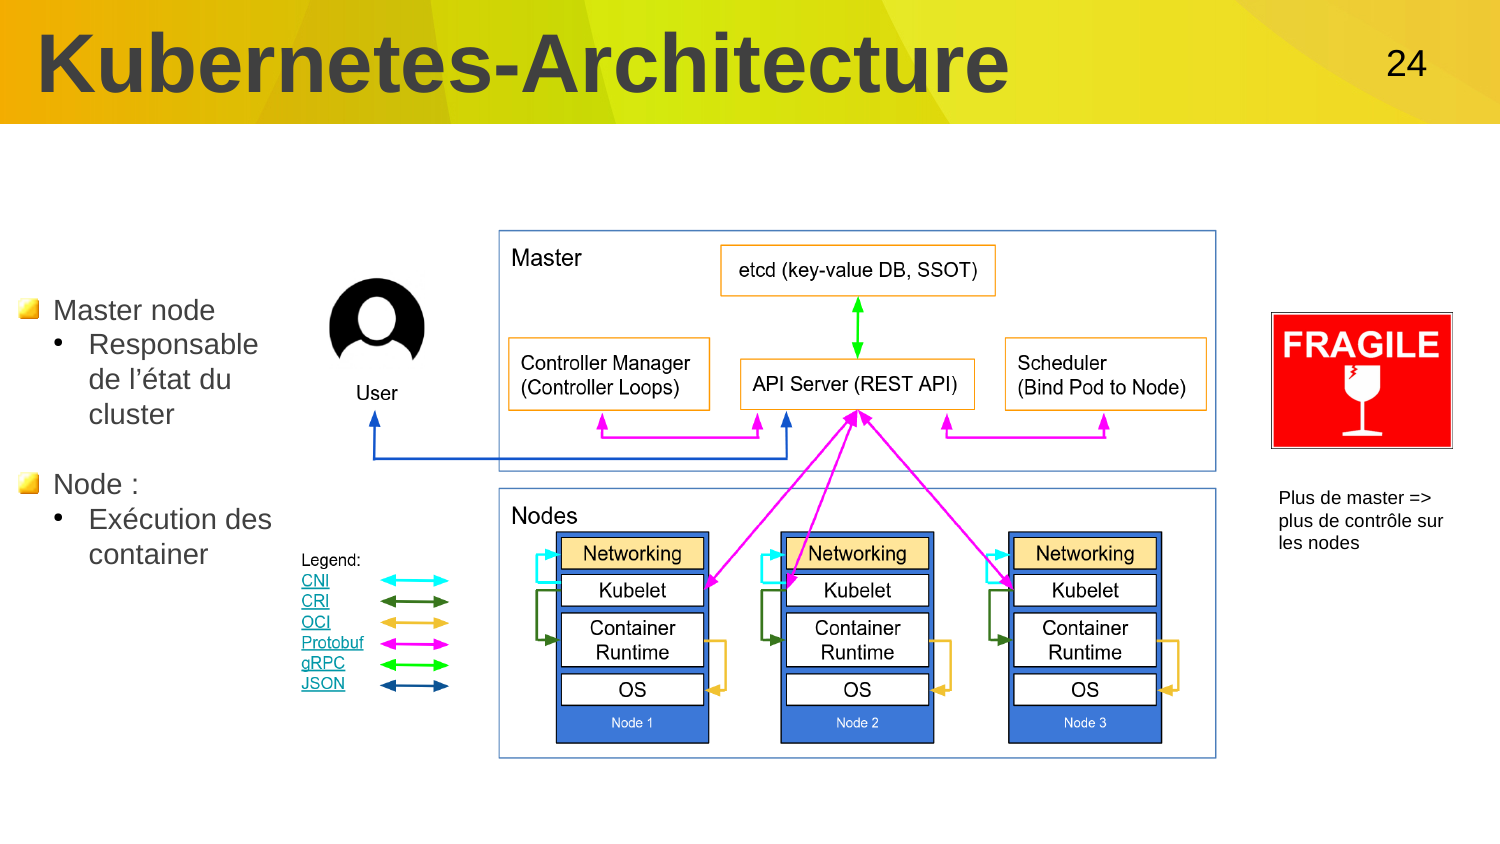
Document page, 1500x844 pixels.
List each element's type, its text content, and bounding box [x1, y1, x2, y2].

text_box <numéro> [1306, 35, 1500, 106]
picture [18, 298, 39, 319]
picture [18, 472, 39, 494]
text_box Kubernetes-Architecture [0, 0, 1498, 130]
text_box Master node Responsable de l’état du cluster Node : Exécution des container [0, 283, 312, 708]
picture [0, 106, 1500, 844]
text_box Plus de master => plus de contrôle sur les nodes [1263, 460, 1477, 579]
